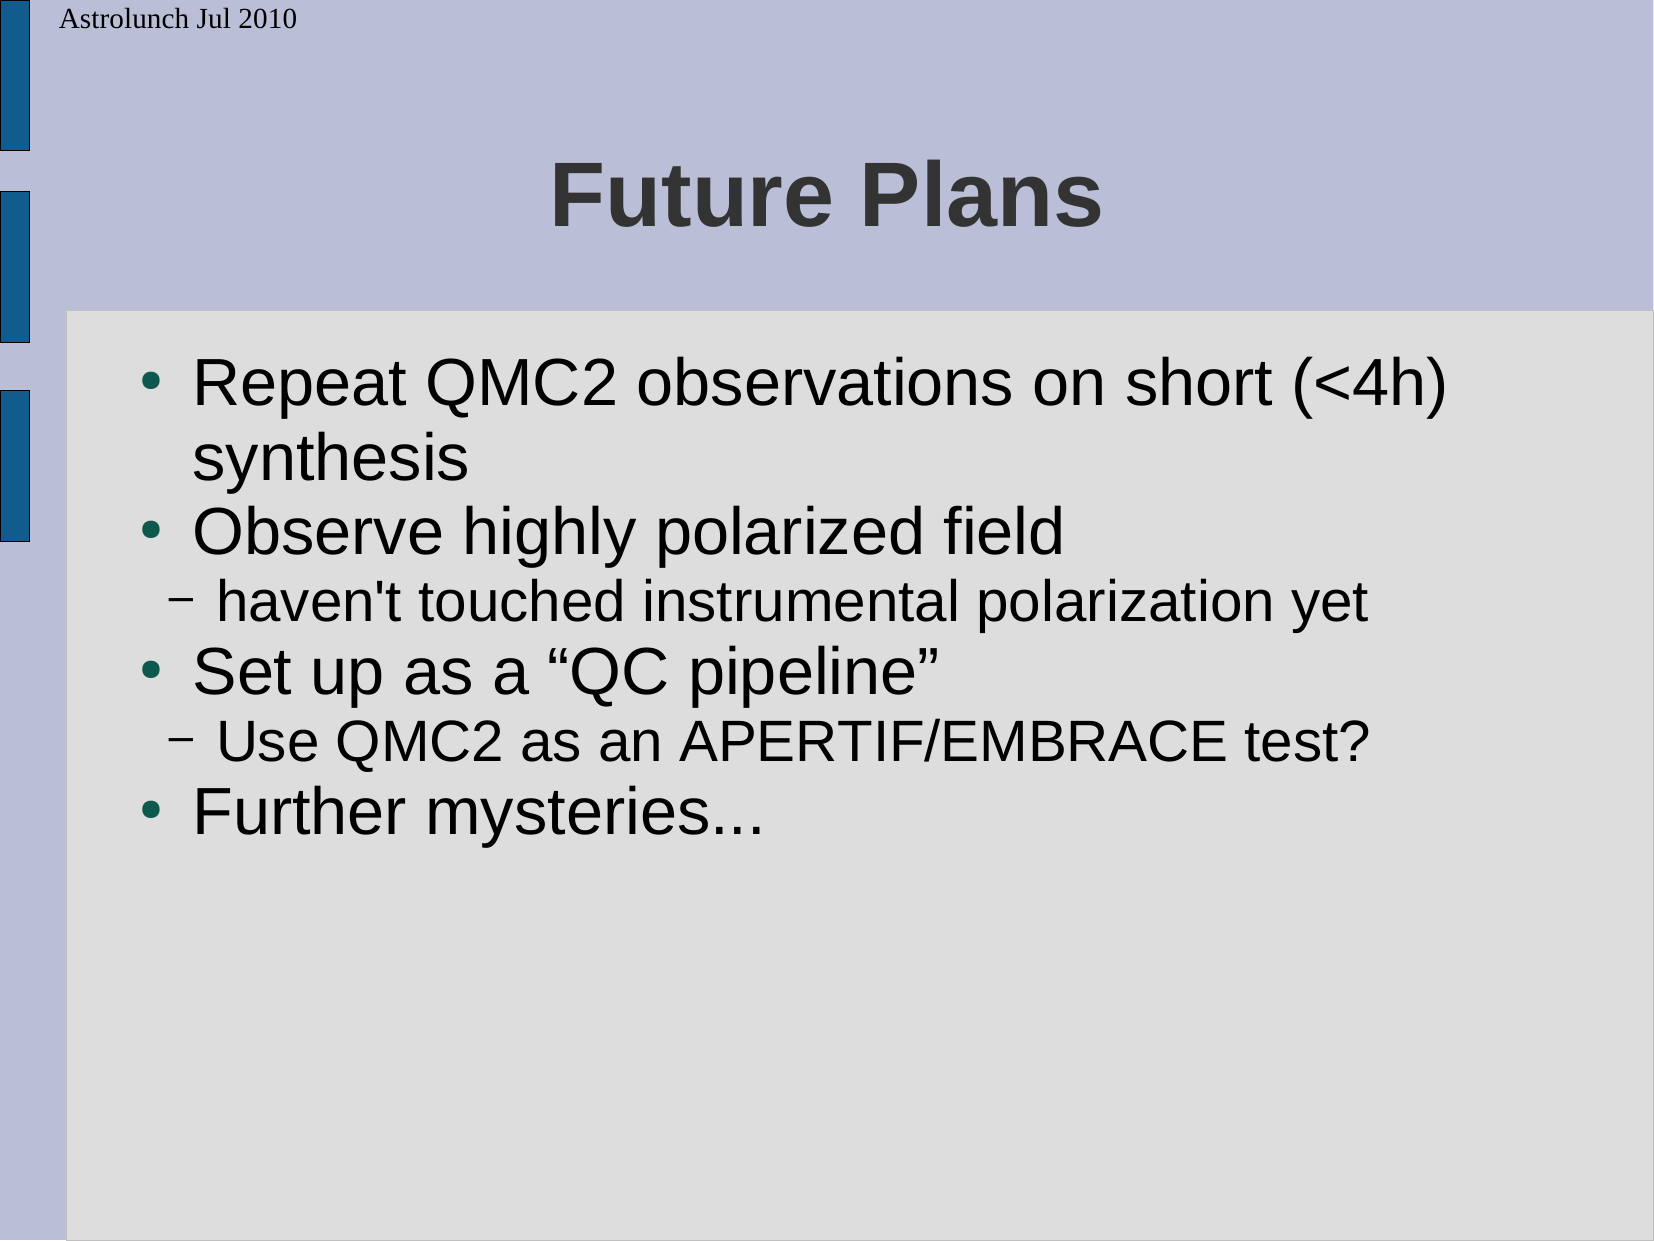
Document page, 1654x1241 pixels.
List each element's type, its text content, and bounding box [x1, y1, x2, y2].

title Future Plans [121, 98, 1534, 291]
list Repeat QMC2 observations on short (<4h) synthesis Observe highly polarized field haven't touched instrumental polarization yet Set up as a “QC pipeline” Use QMC2 as an APERTIF/EMBRACE test? Further mysteries... [121, 344, 1534, 1149]
